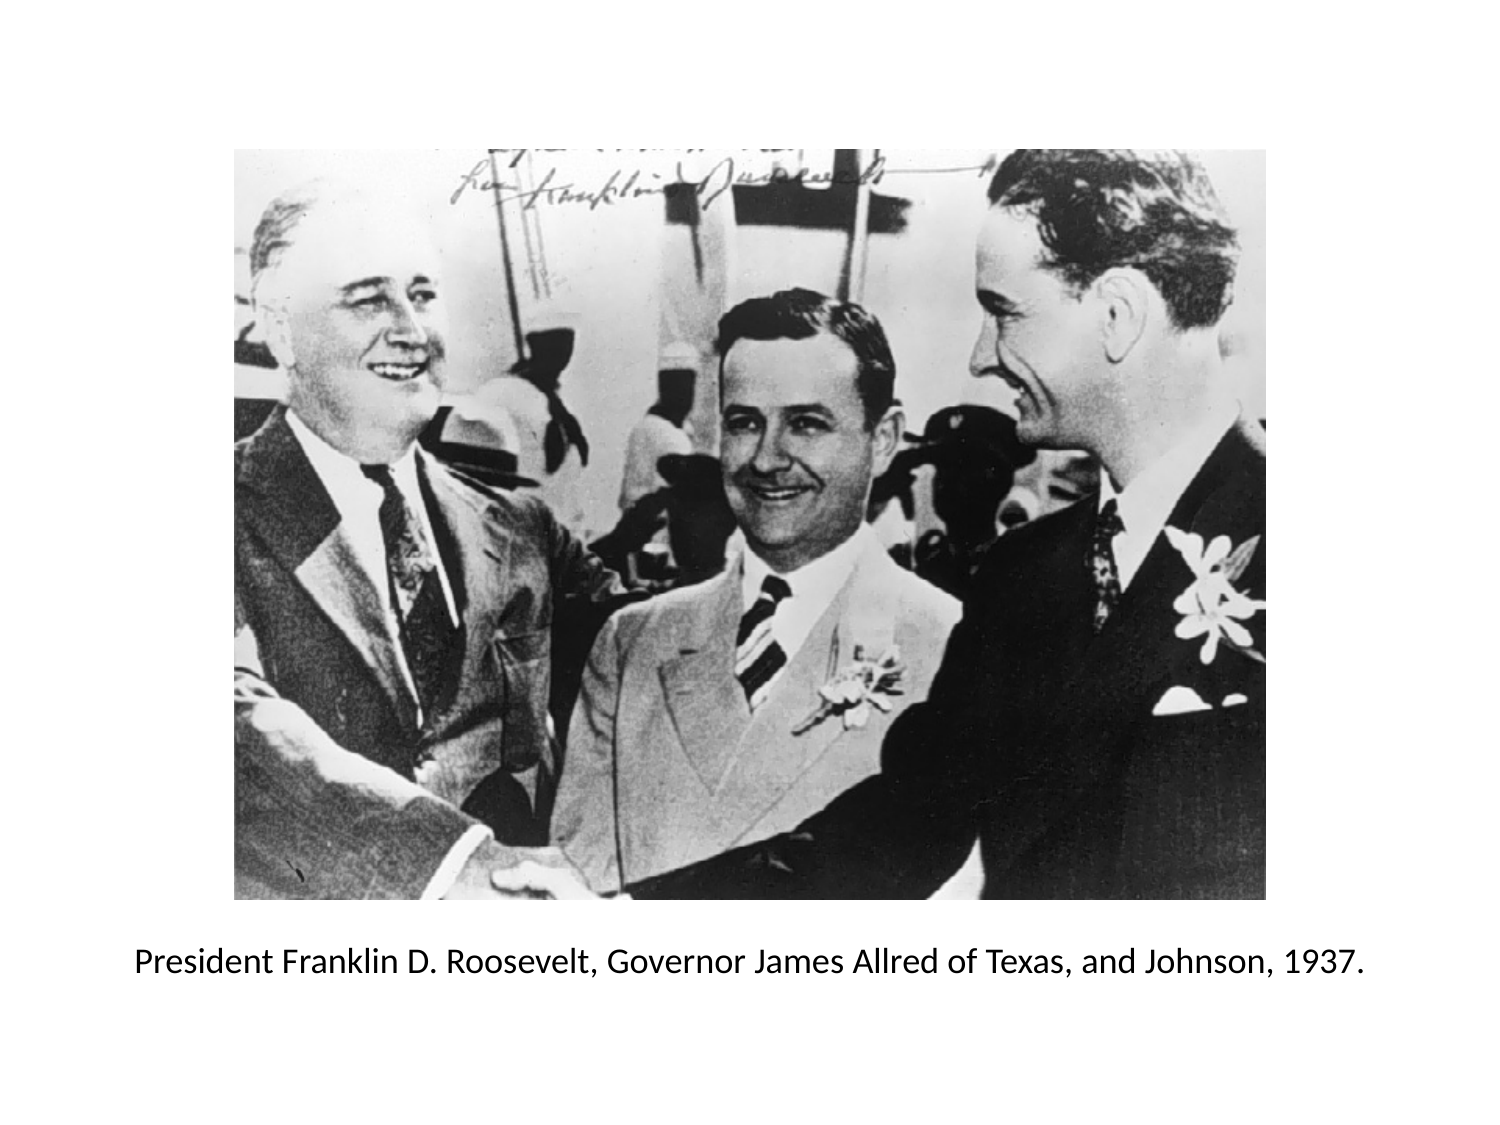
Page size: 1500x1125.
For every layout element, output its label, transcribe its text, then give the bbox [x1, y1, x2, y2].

text_box President Franklin D. Roosevelt, Governor James Allred of Texas, and Johnson, 1937. [119, 929, 1381, 989]
picture [234, 149, 1266, 900]
